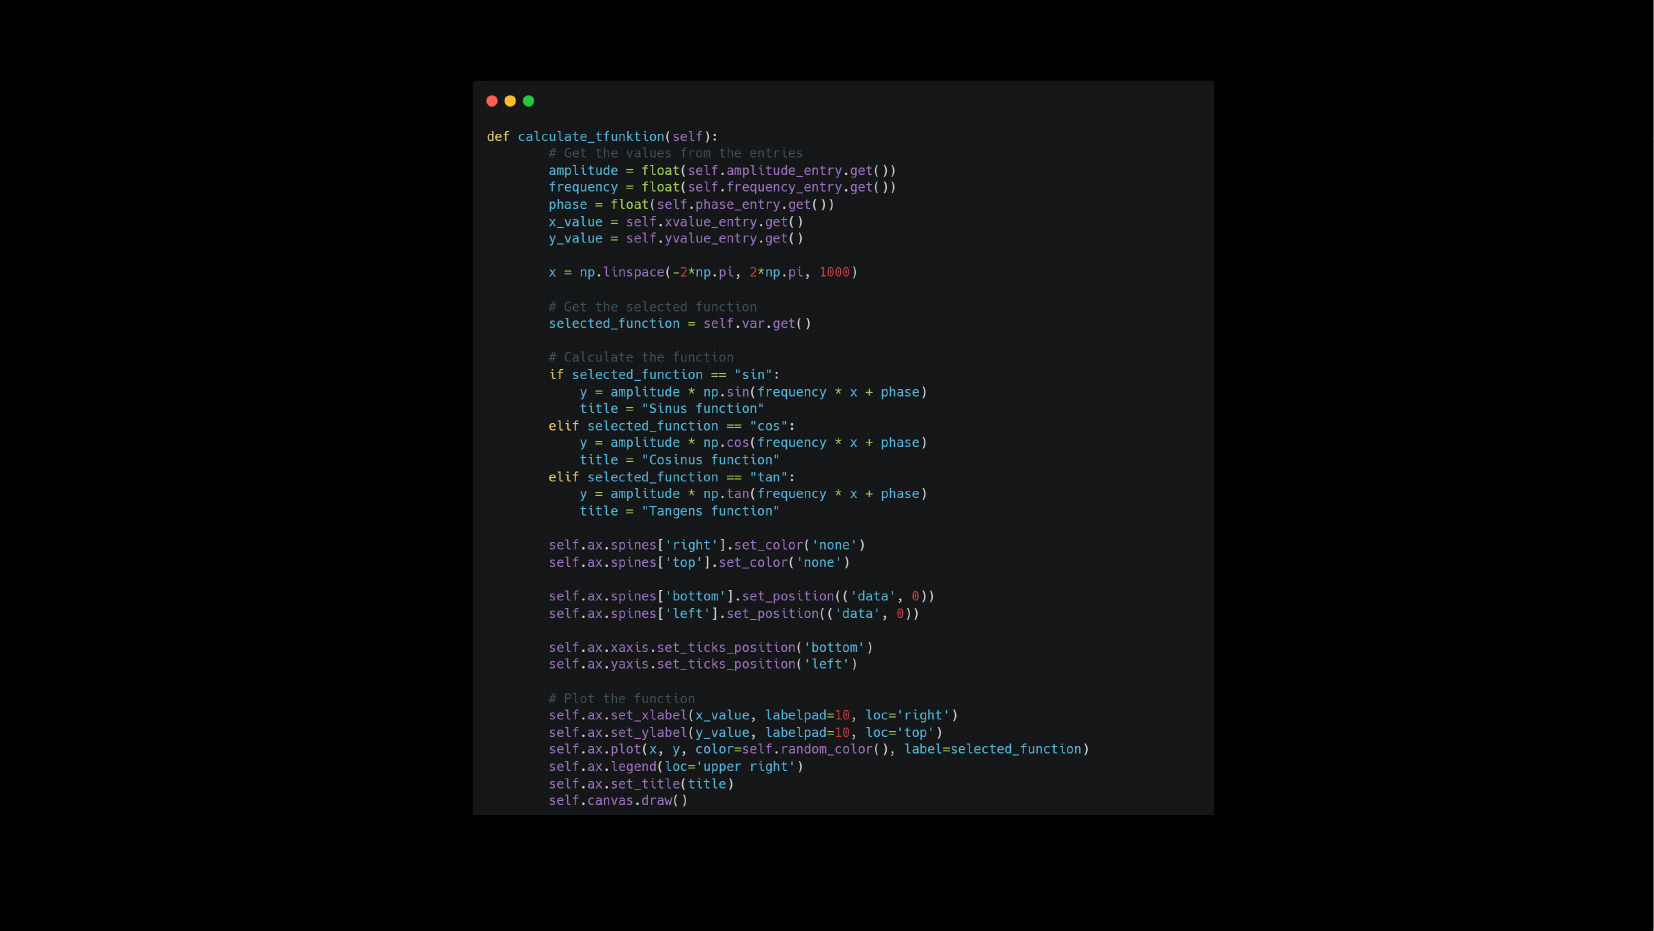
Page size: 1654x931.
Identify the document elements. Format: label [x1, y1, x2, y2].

picture [472, 80, 1215, 815]
text_box [0, 0, 1654, 931]
